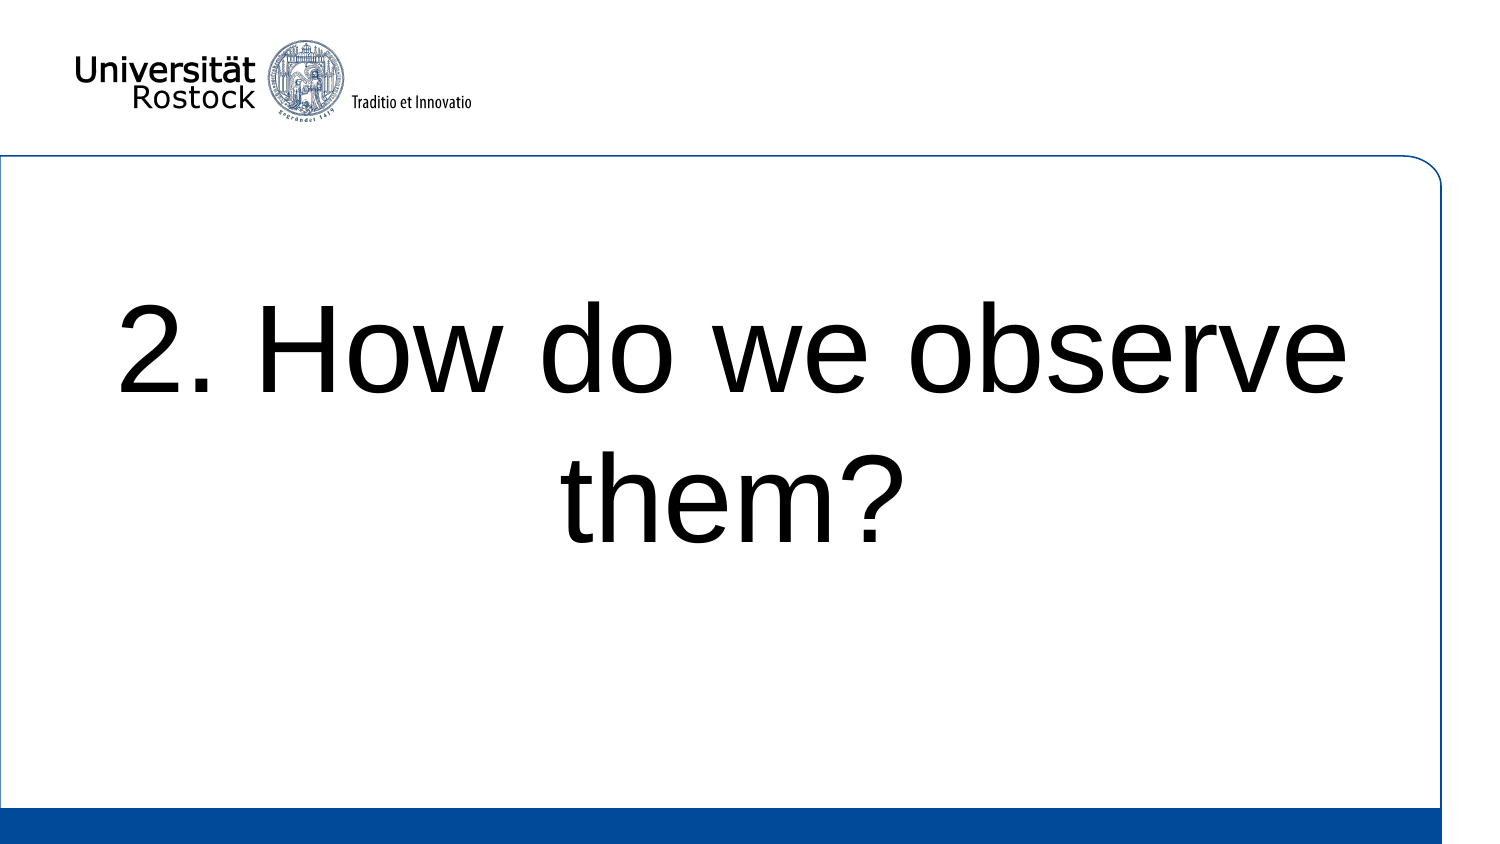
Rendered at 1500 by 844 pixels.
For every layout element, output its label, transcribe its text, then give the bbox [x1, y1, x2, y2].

text_box 2. How do we observe them? [52, 252, 1415, 722]
picture [76, 40, 471, 122]
